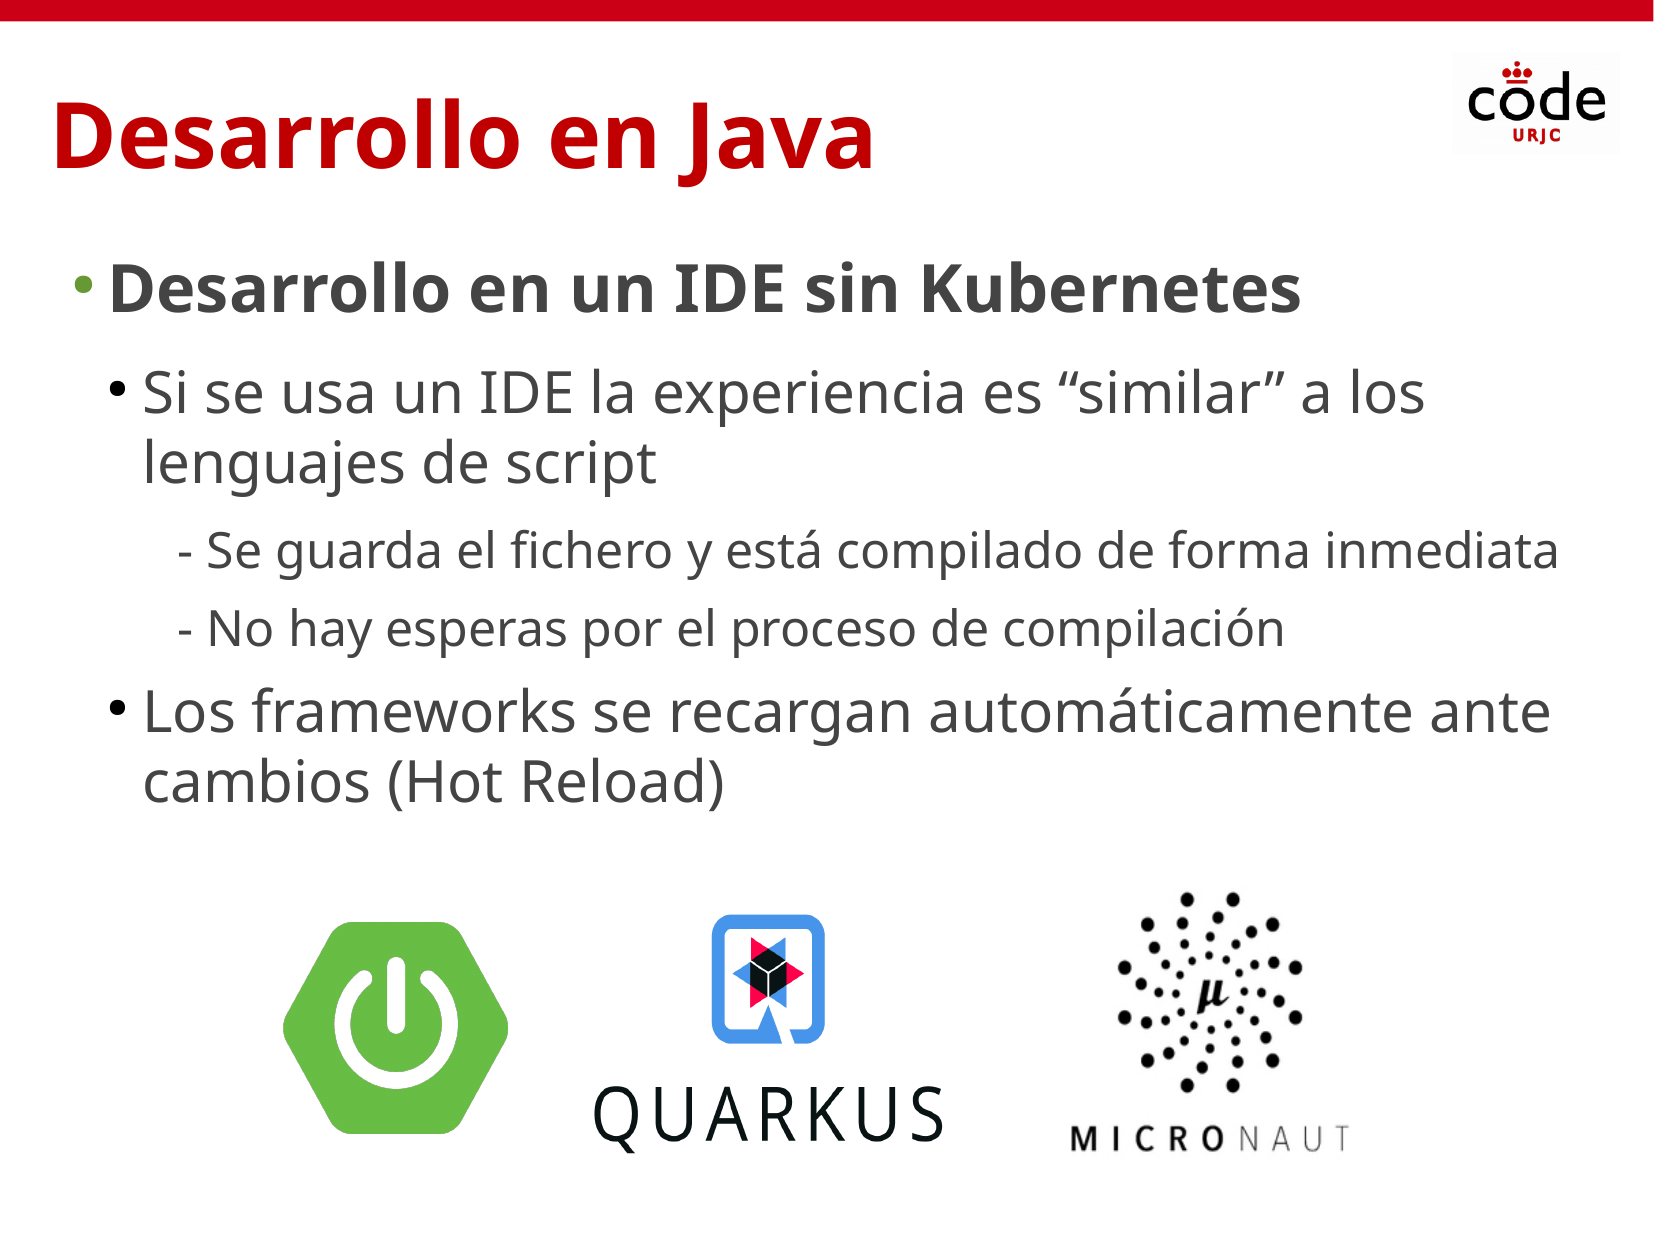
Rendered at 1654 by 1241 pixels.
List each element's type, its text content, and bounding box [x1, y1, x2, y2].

title Desarrollo en Java [34, 62, 1437, 126]
picture [1452, 52, 1620, 154]
picture [283, 1078, 508, 1134]
picture [1039, 1078, 1380, 1198]
list Desarrollo en un IDE sin Kubernetes Si se usa un IDE la experiencia es “similar” a los lenguajes de script - Se guarda el fichero y está compilado de forma inmediata - No hay esperas por el proceso de compilación Los frameworks se recargan automáticamente ante cambios (Hot Reload) [56, 238, 1583, 1078]
picture [567, 1078, 969, 1182]
